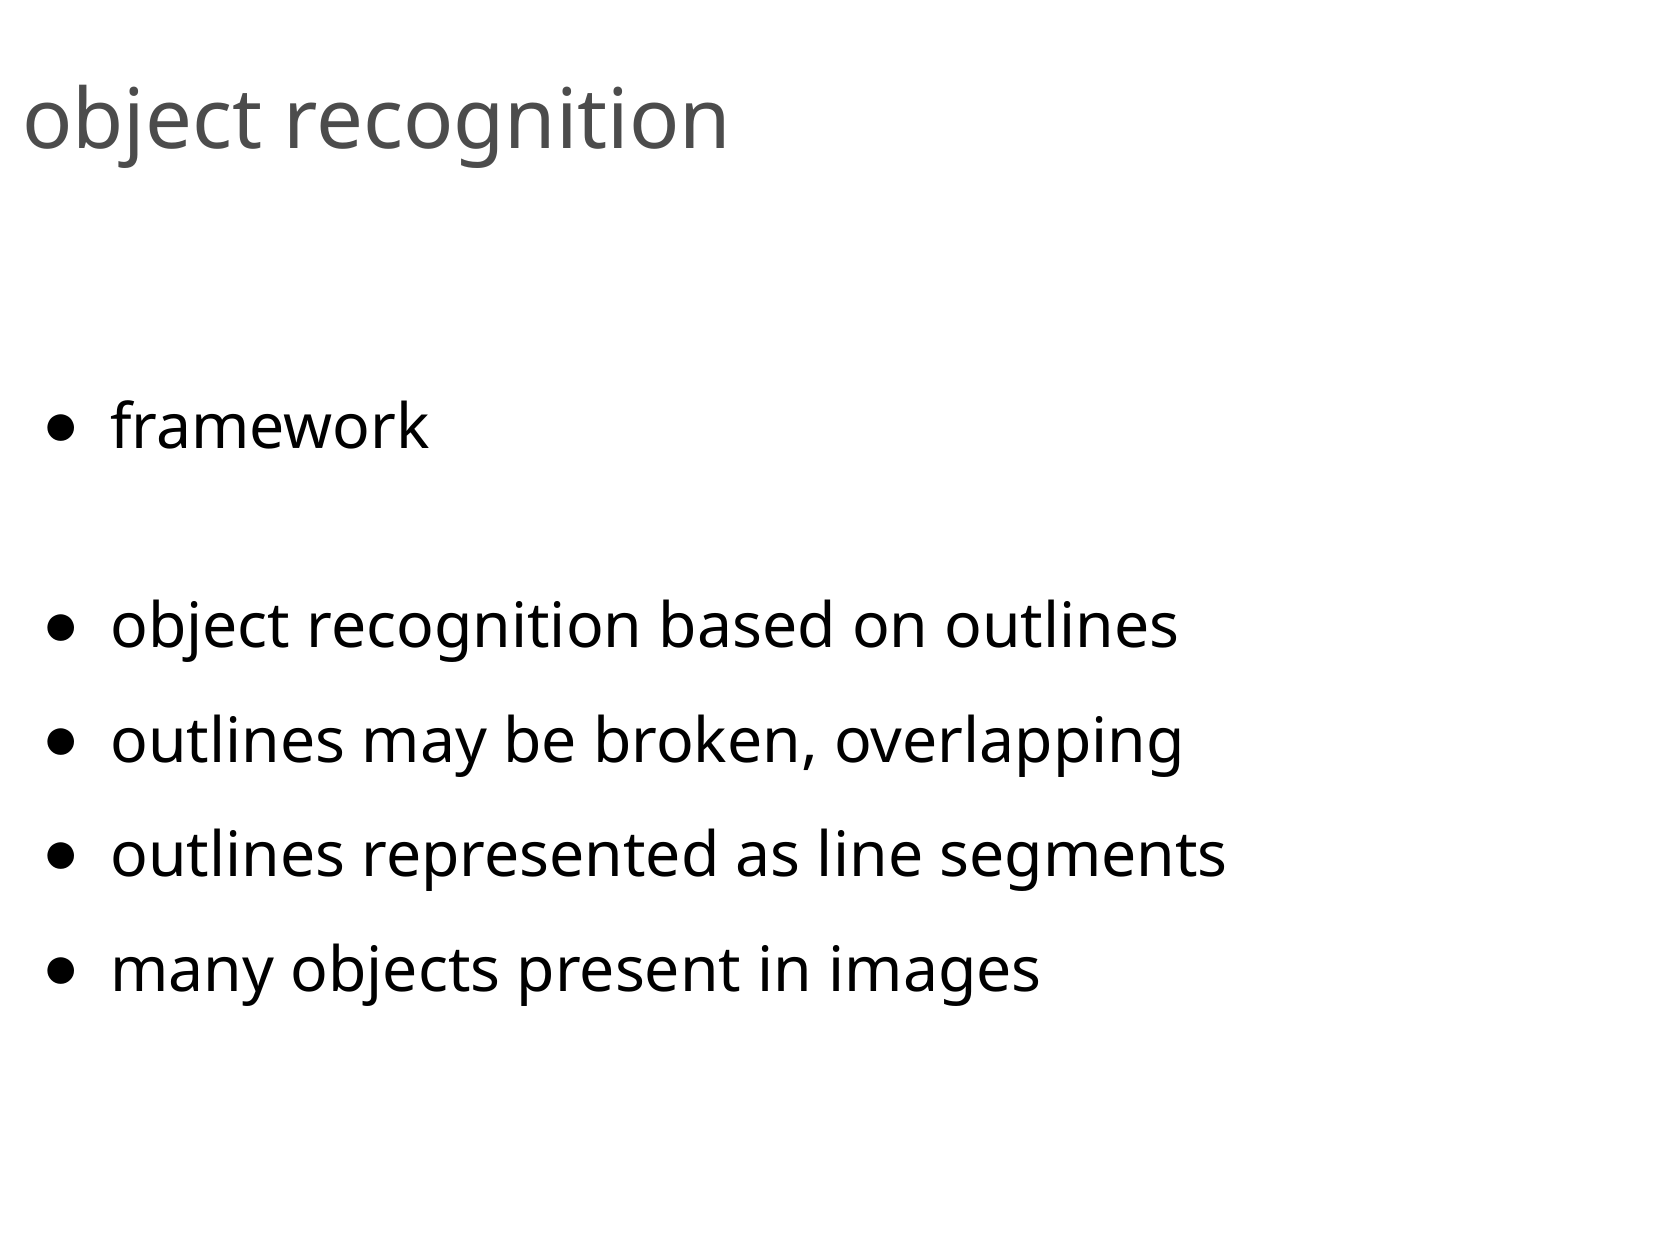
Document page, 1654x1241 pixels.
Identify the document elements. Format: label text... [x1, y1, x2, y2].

list framework object recognition based on outlines outlines may be broken, overlapping outlines represented as line segments many objects present in images [25, 226, 1654, 1166]
title object recognition [22, 19, 1654, 213]
